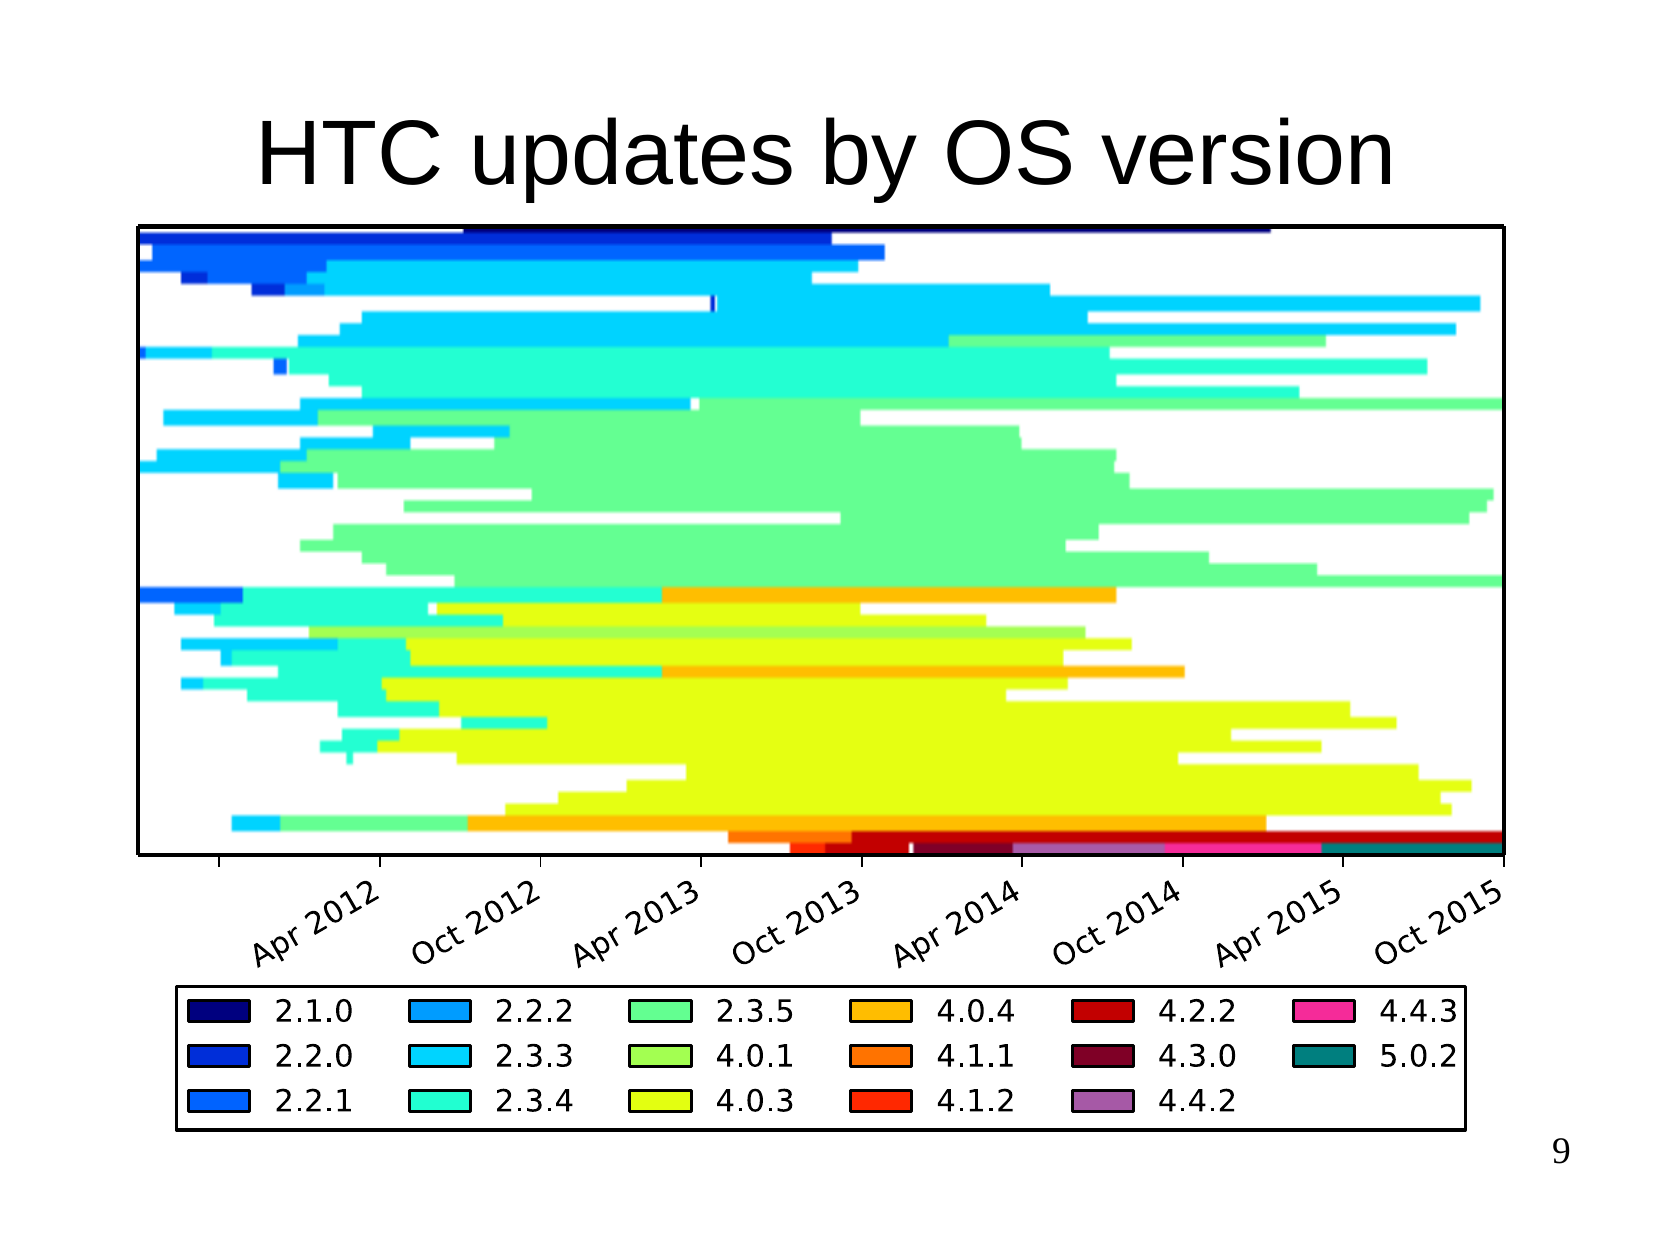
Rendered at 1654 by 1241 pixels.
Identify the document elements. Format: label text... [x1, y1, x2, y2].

picture [135, 224, 1506, 1132]
title HTC updates by OS version [82, 49, 1571, 257]
